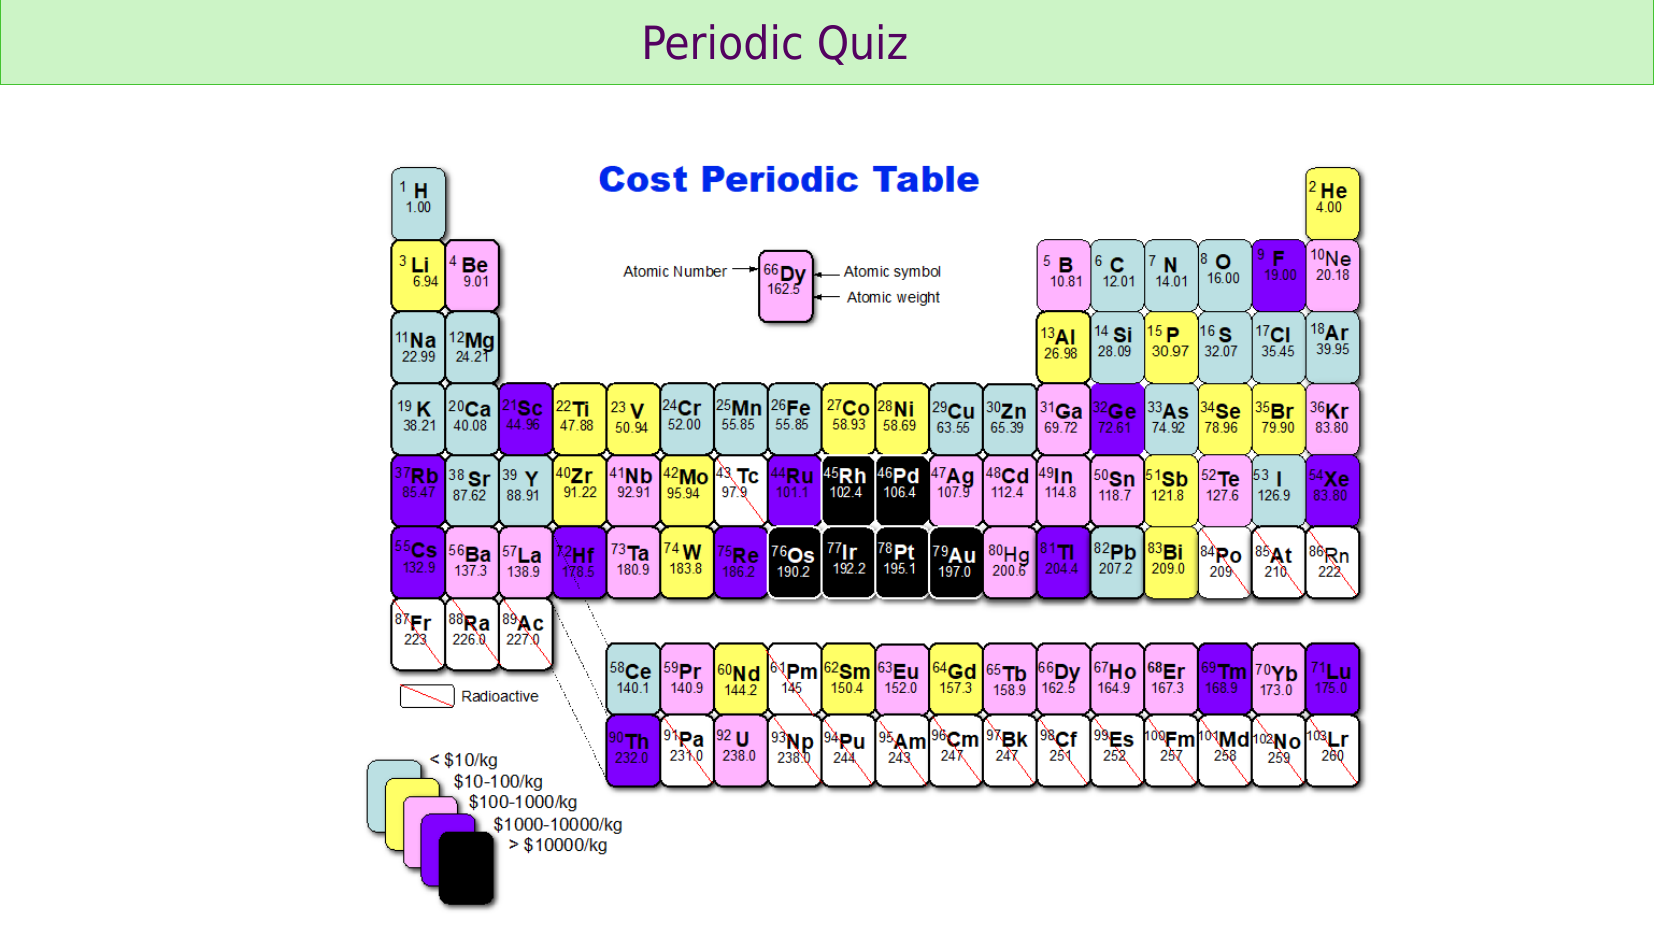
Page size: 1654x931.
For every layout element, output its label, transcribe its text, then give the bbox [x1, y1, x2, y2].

text_box [0, 0, 1654, 85]
text_box Periodic Quiz [626, 9, 937, 78]
picture [357, 138, 1384, 921]
